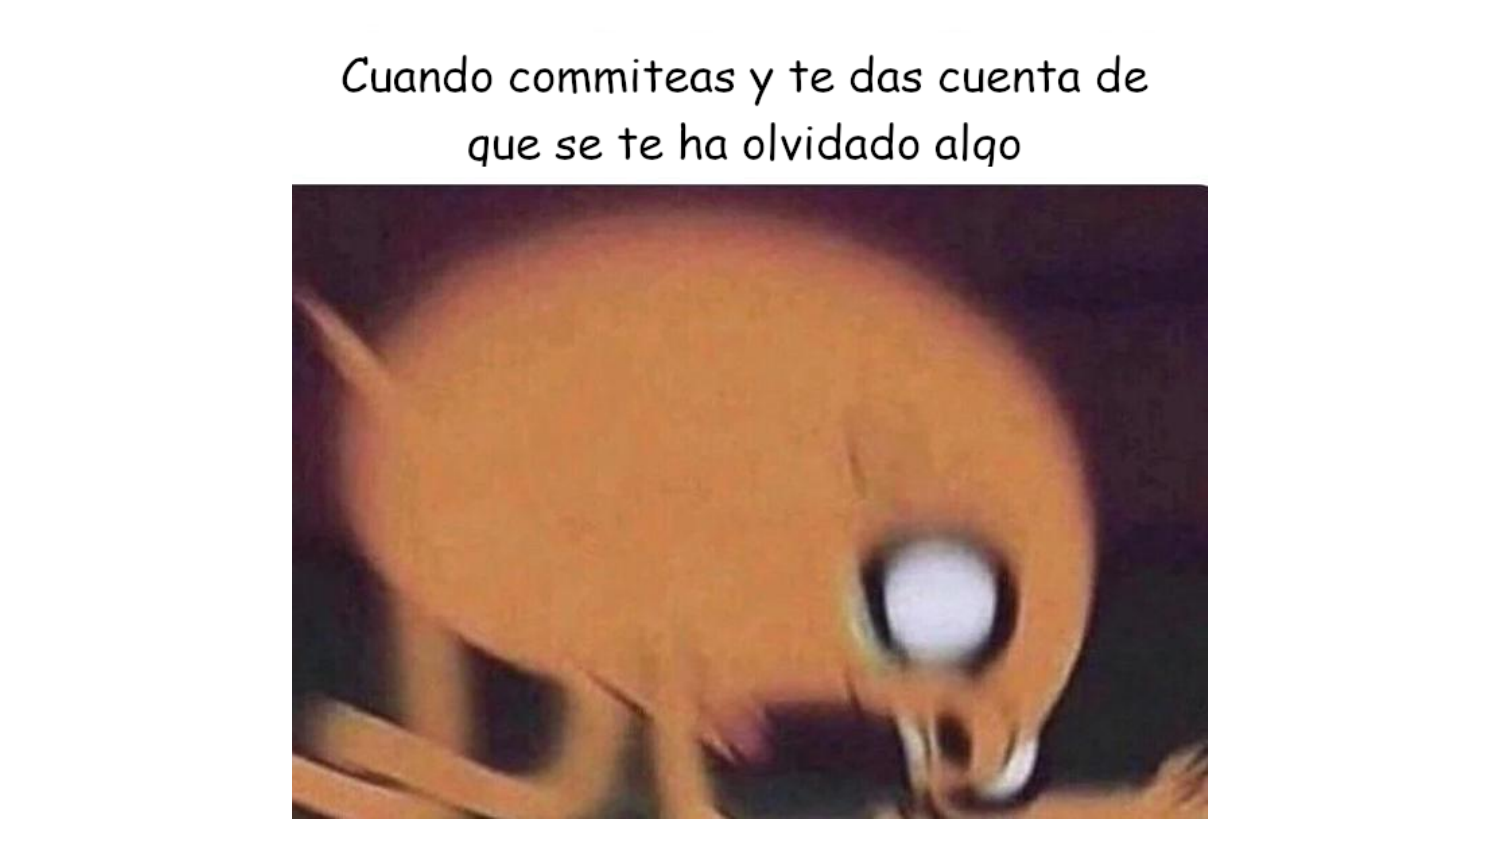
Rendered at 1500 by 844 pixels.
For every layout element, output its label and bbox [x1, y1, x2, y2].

picture [292, 24, 1208, 819]
